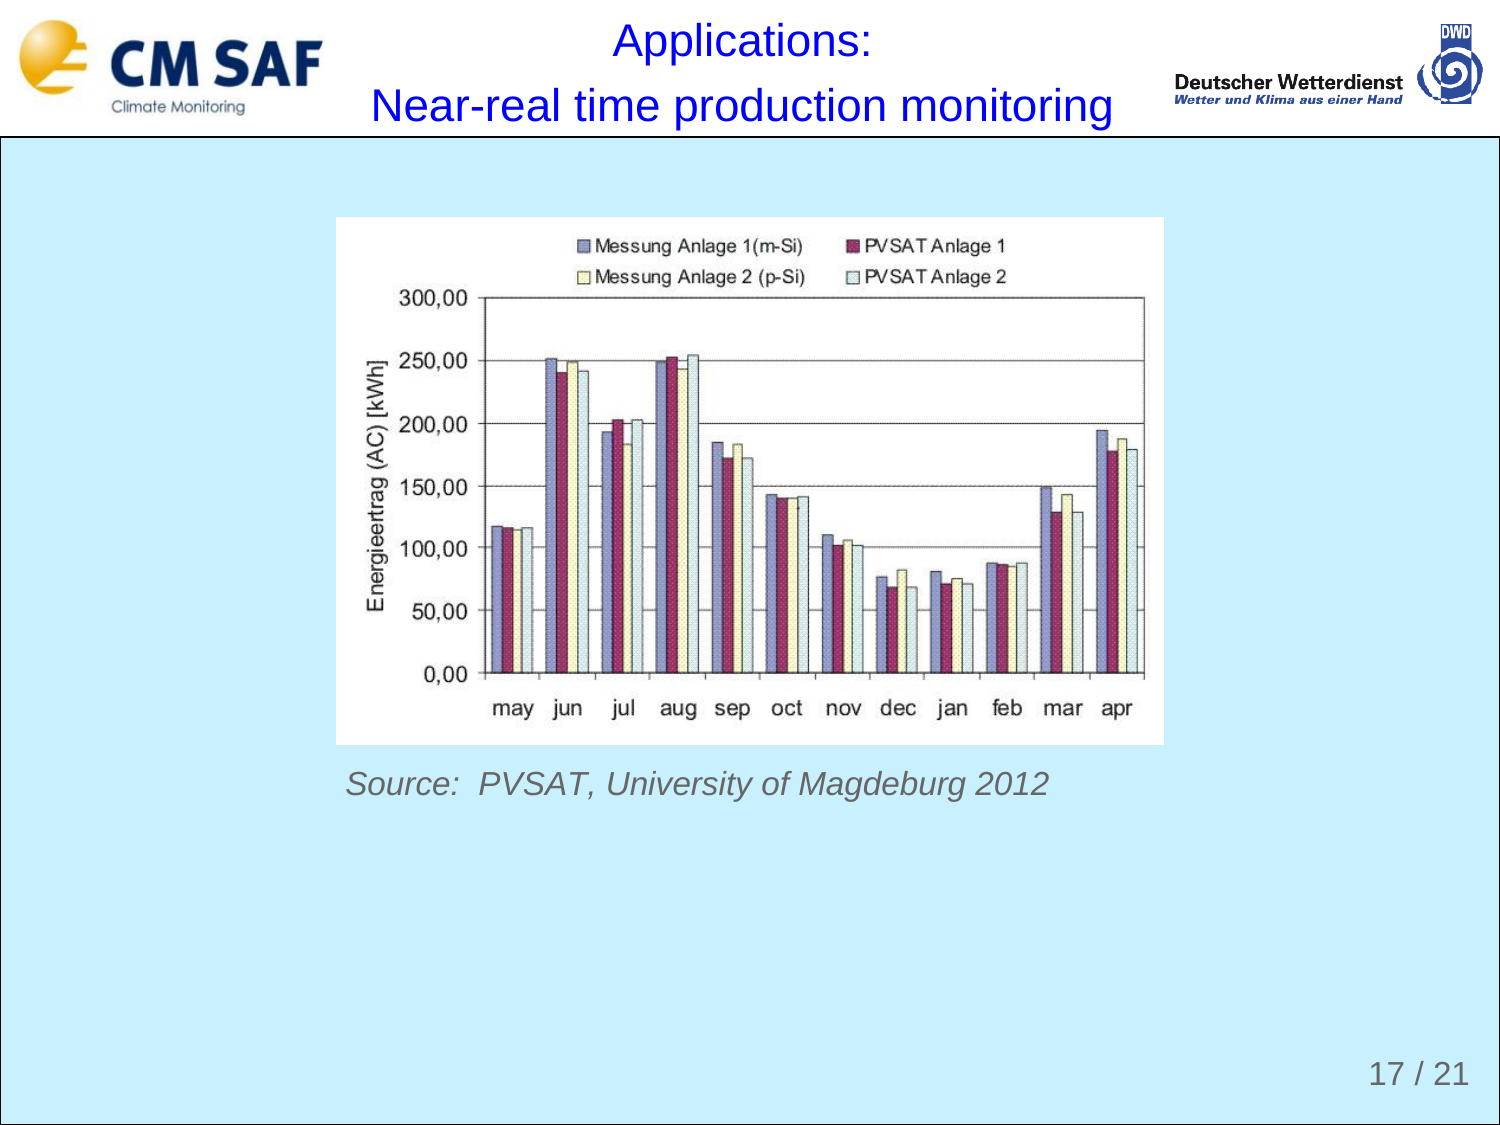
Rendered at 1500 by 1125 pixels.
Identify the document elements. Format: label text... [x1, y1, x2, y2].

text_box Applications: Near-real time production monitoring [313, 2, 1172, 81]
picture [1175, 24, 1483, 104]
picture [336, 217, 1164, 744]
picture [17, 19, 325, 117]
text_box Source: PVSAT, University of Magdeburg 2012 [330, 744, 1193, 815]
